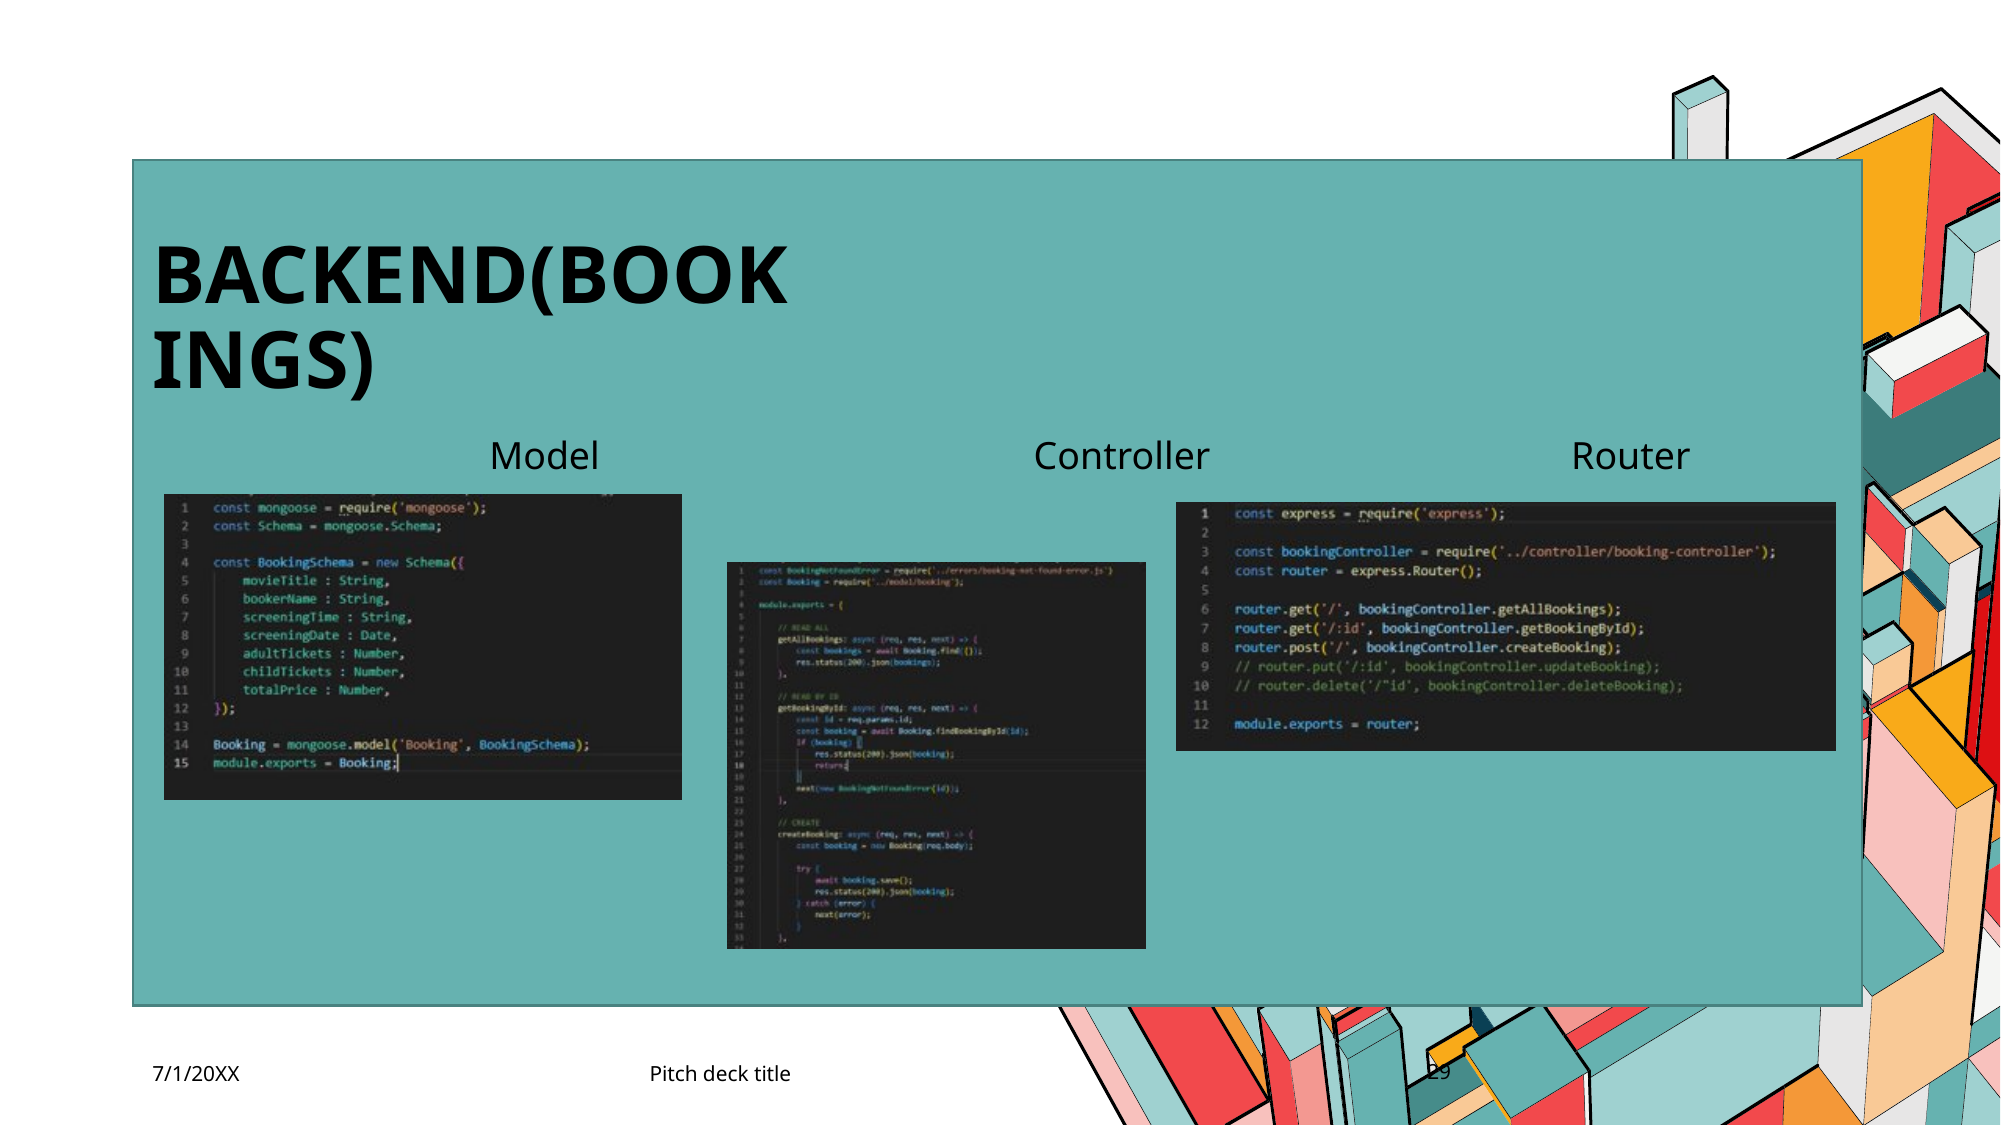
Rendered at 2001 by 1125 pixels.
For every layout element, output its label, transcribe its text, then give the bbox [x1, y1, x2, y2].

text_box Pitch deck title [634, 1042, 1085, 1103]
text_box ‹#› [1412, 1042, 1863, 1103]
picture [727, 562, 1146, 949]
title Backend(bookings) [212, 161, 1788, 376]
picture [164, 494, 682, 800]
text_box [133, 160, 1862, 1005]
text_box 7/1/20XX [137, 1042, 363, 1103]
text_box Model Controller Router [474, 424, 2000, 531]
picture [1176, 531, 1836, 751]
